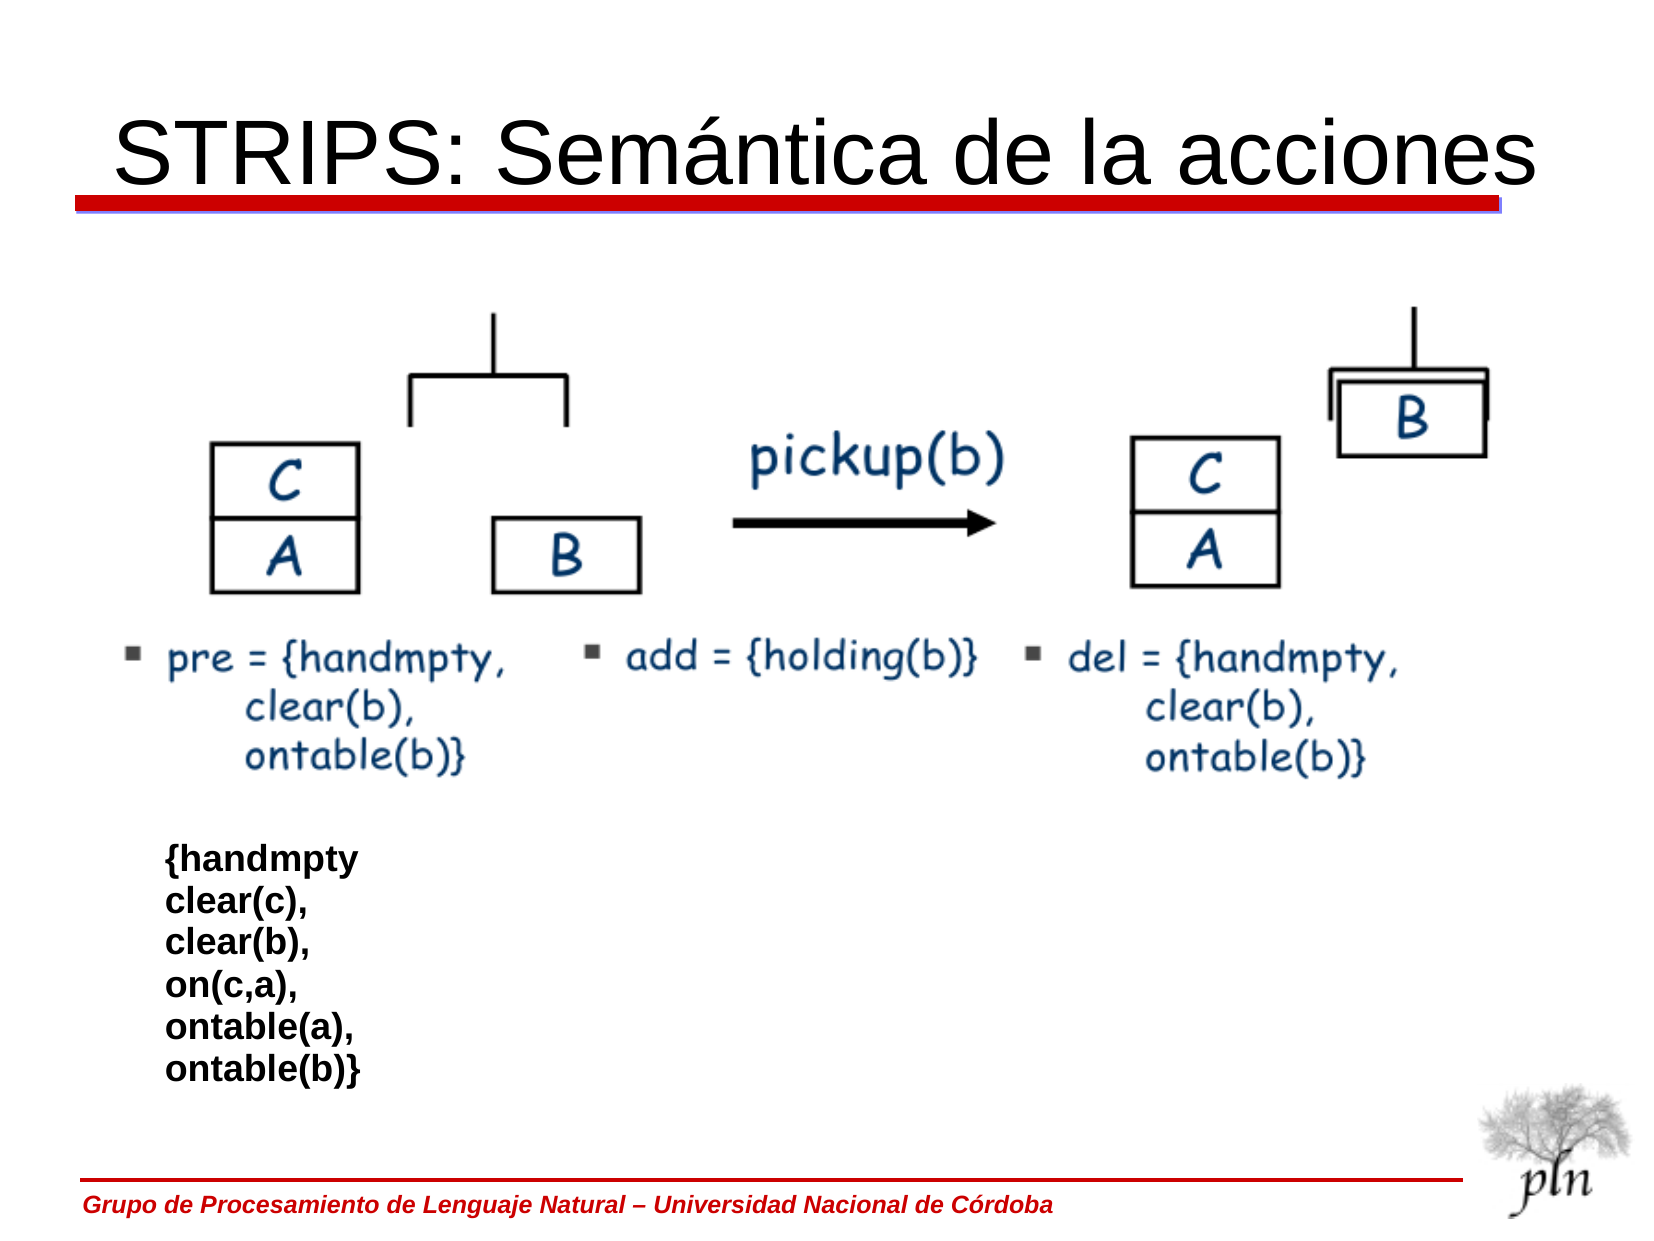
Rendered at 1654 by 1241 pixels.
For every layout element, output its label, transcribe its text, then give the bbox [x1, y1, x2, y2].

text_box {handmpty clear(c), clear(b), on(c,a), ontable(a), ontable(b)} [150, 829, 563, 1097]
picture [110, 295, 1521, 788]
title STRIPS: Semántica de la acciones [82, 14, 1571, 292]
picture [1477, 1083, 1635, 1219]
